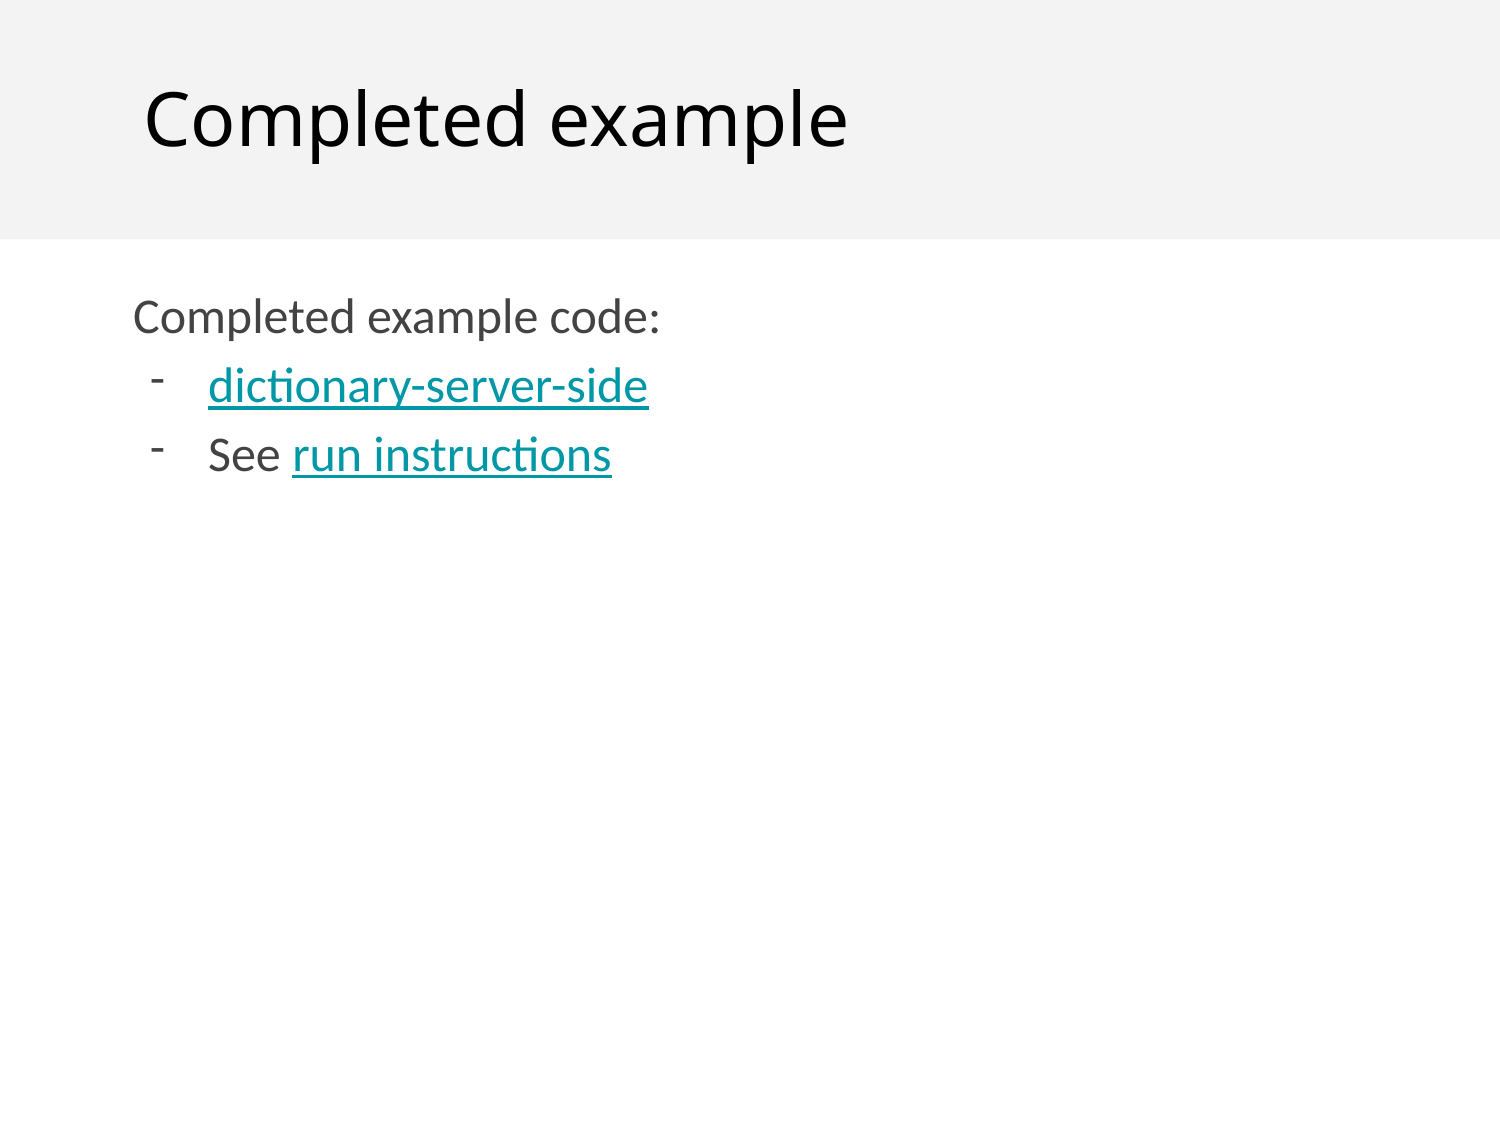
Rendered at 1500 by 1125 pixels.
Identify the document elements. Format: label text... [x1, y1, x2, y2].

list Completed example code: dictionary-server-side See run instructions [118, 259, 1362, 1008]
title Completed example [128, 56, 1372, 183]
